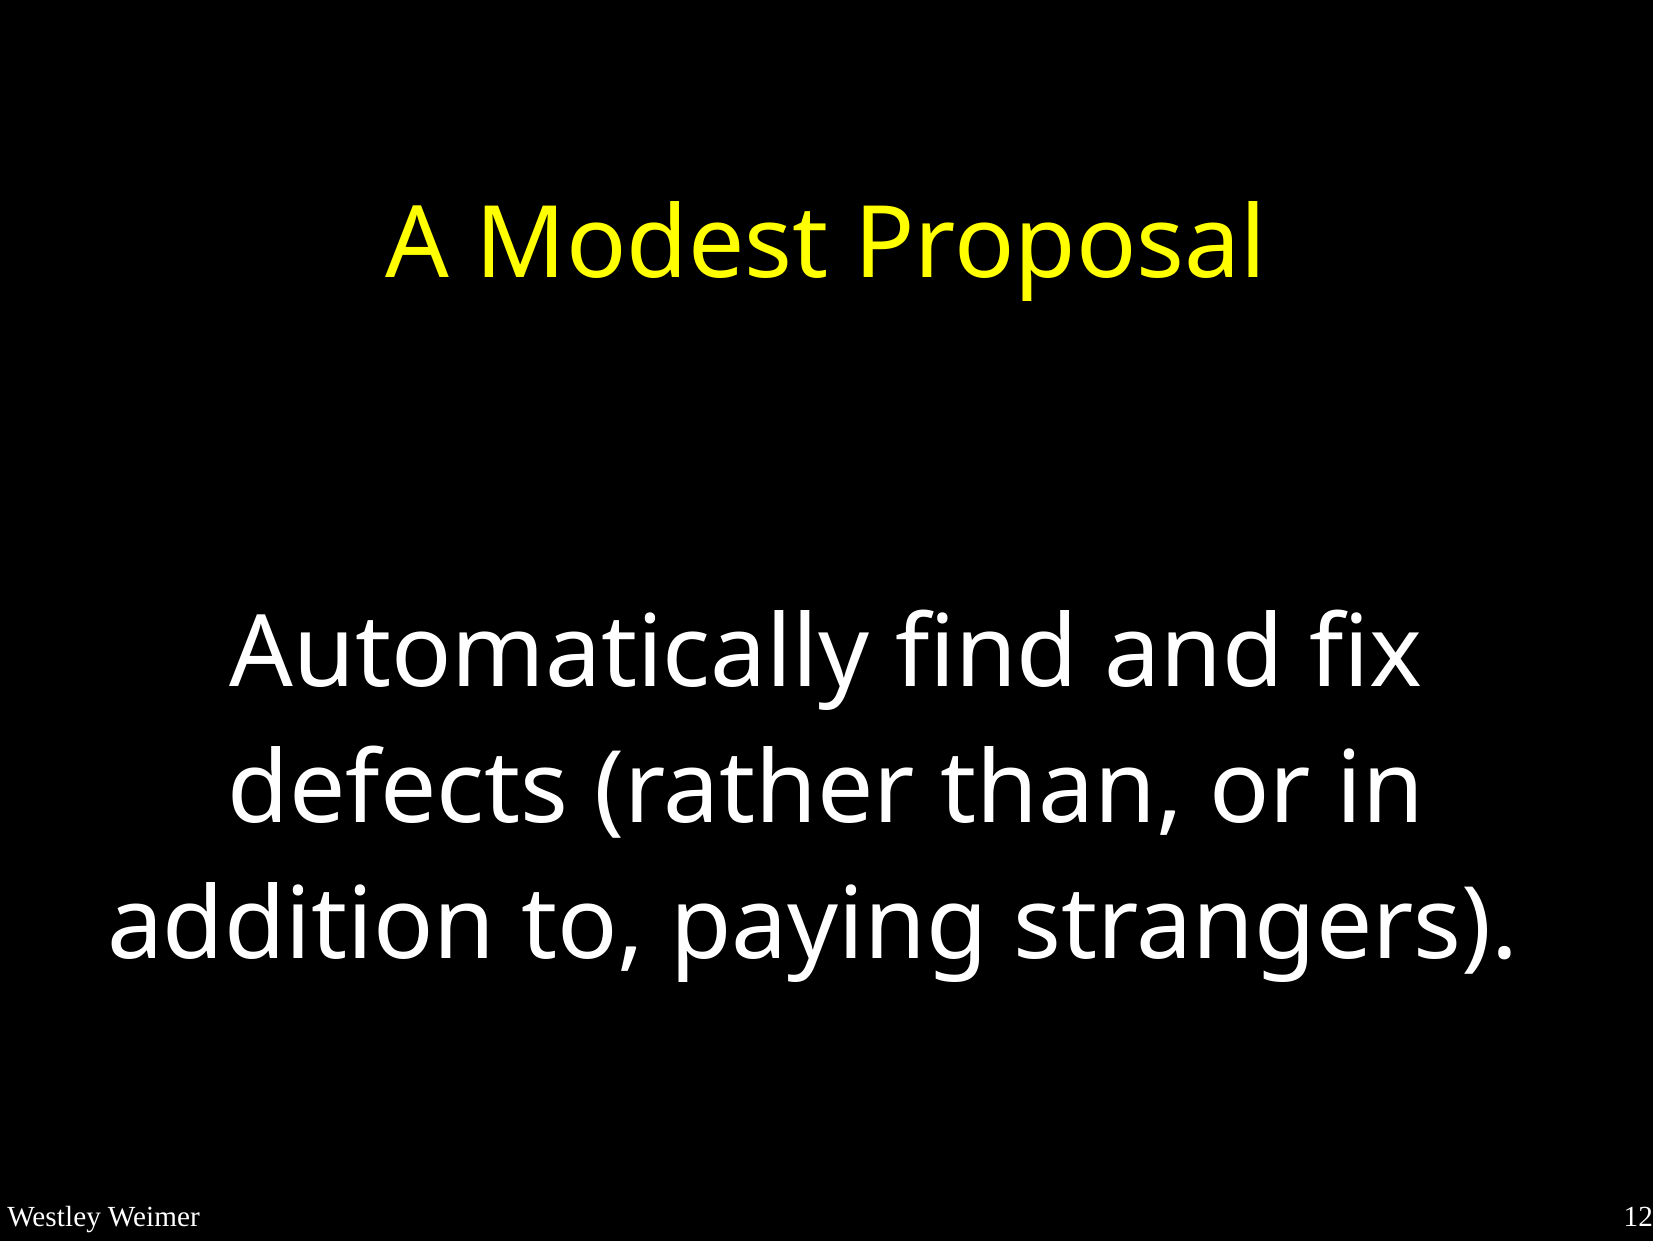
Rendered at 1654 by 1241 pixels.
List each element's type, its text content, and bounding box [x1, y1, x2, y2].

subtitle A Modest Proposal Automatically find and fix defects (rather than, or in addition to, paying strangers). [82, 49, 1571, 1109]
